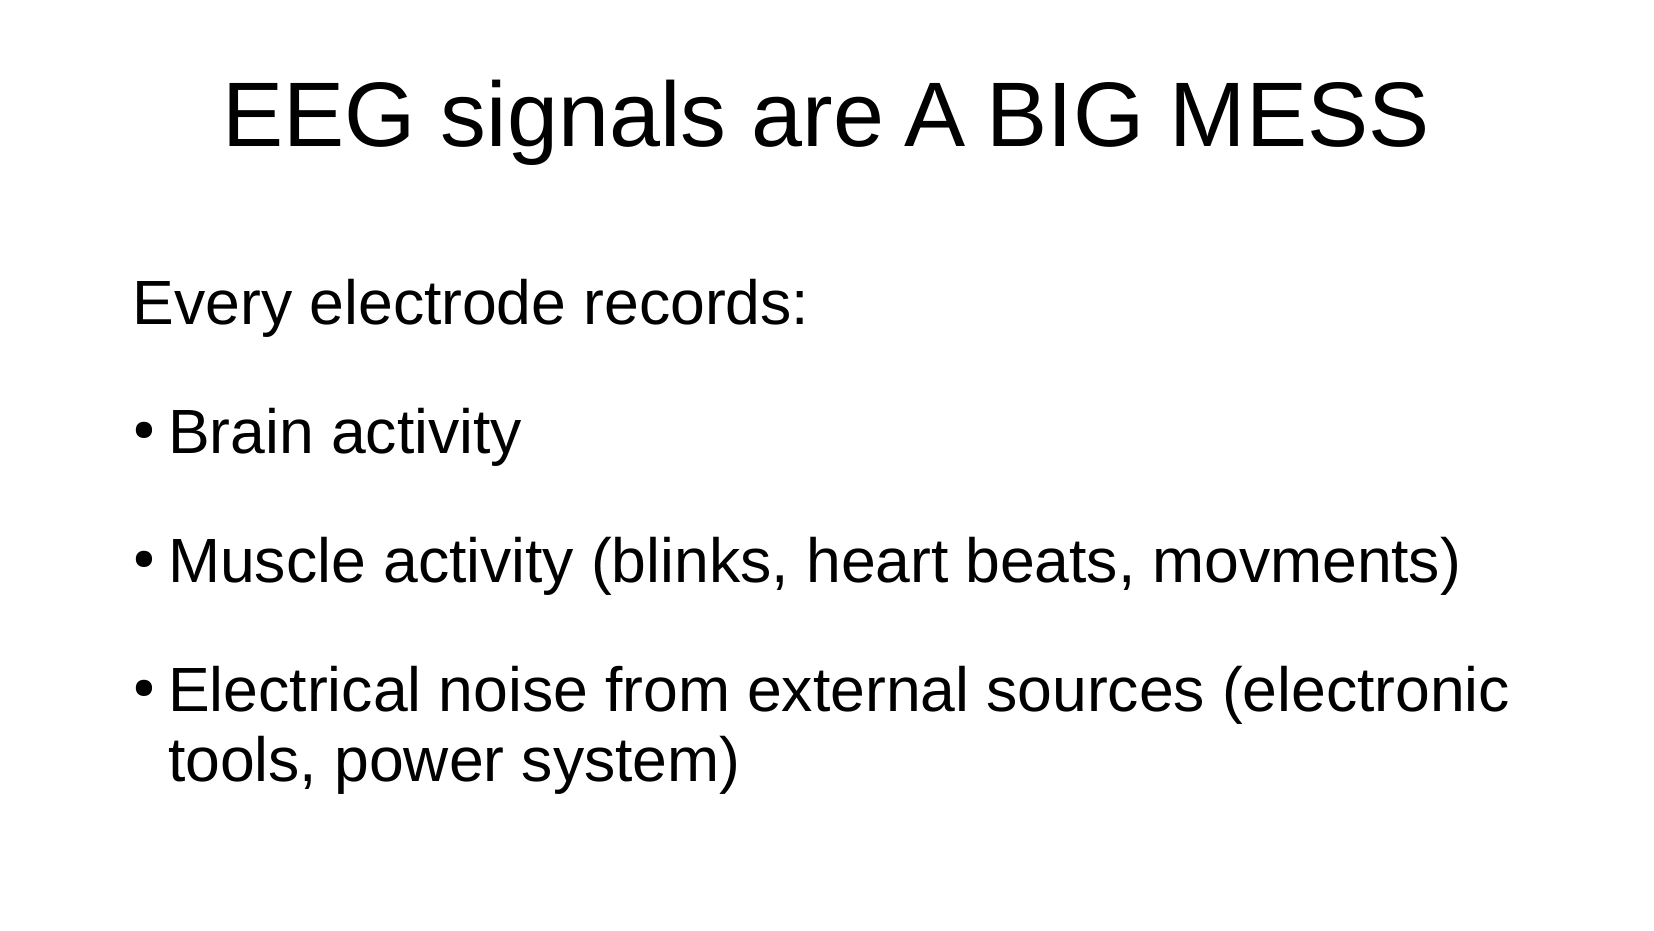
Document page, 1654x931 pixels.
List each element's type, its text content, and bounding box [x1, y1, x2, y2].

text_box Every electrode records: Brain activity Muscle activity (blinks, heart beats, movments) Electrical noise from external sources (electronic tools, power system) [118, 236, 1536, 827]
title EEG signals are A BIG MESS [82, 37, 1571, 193]
